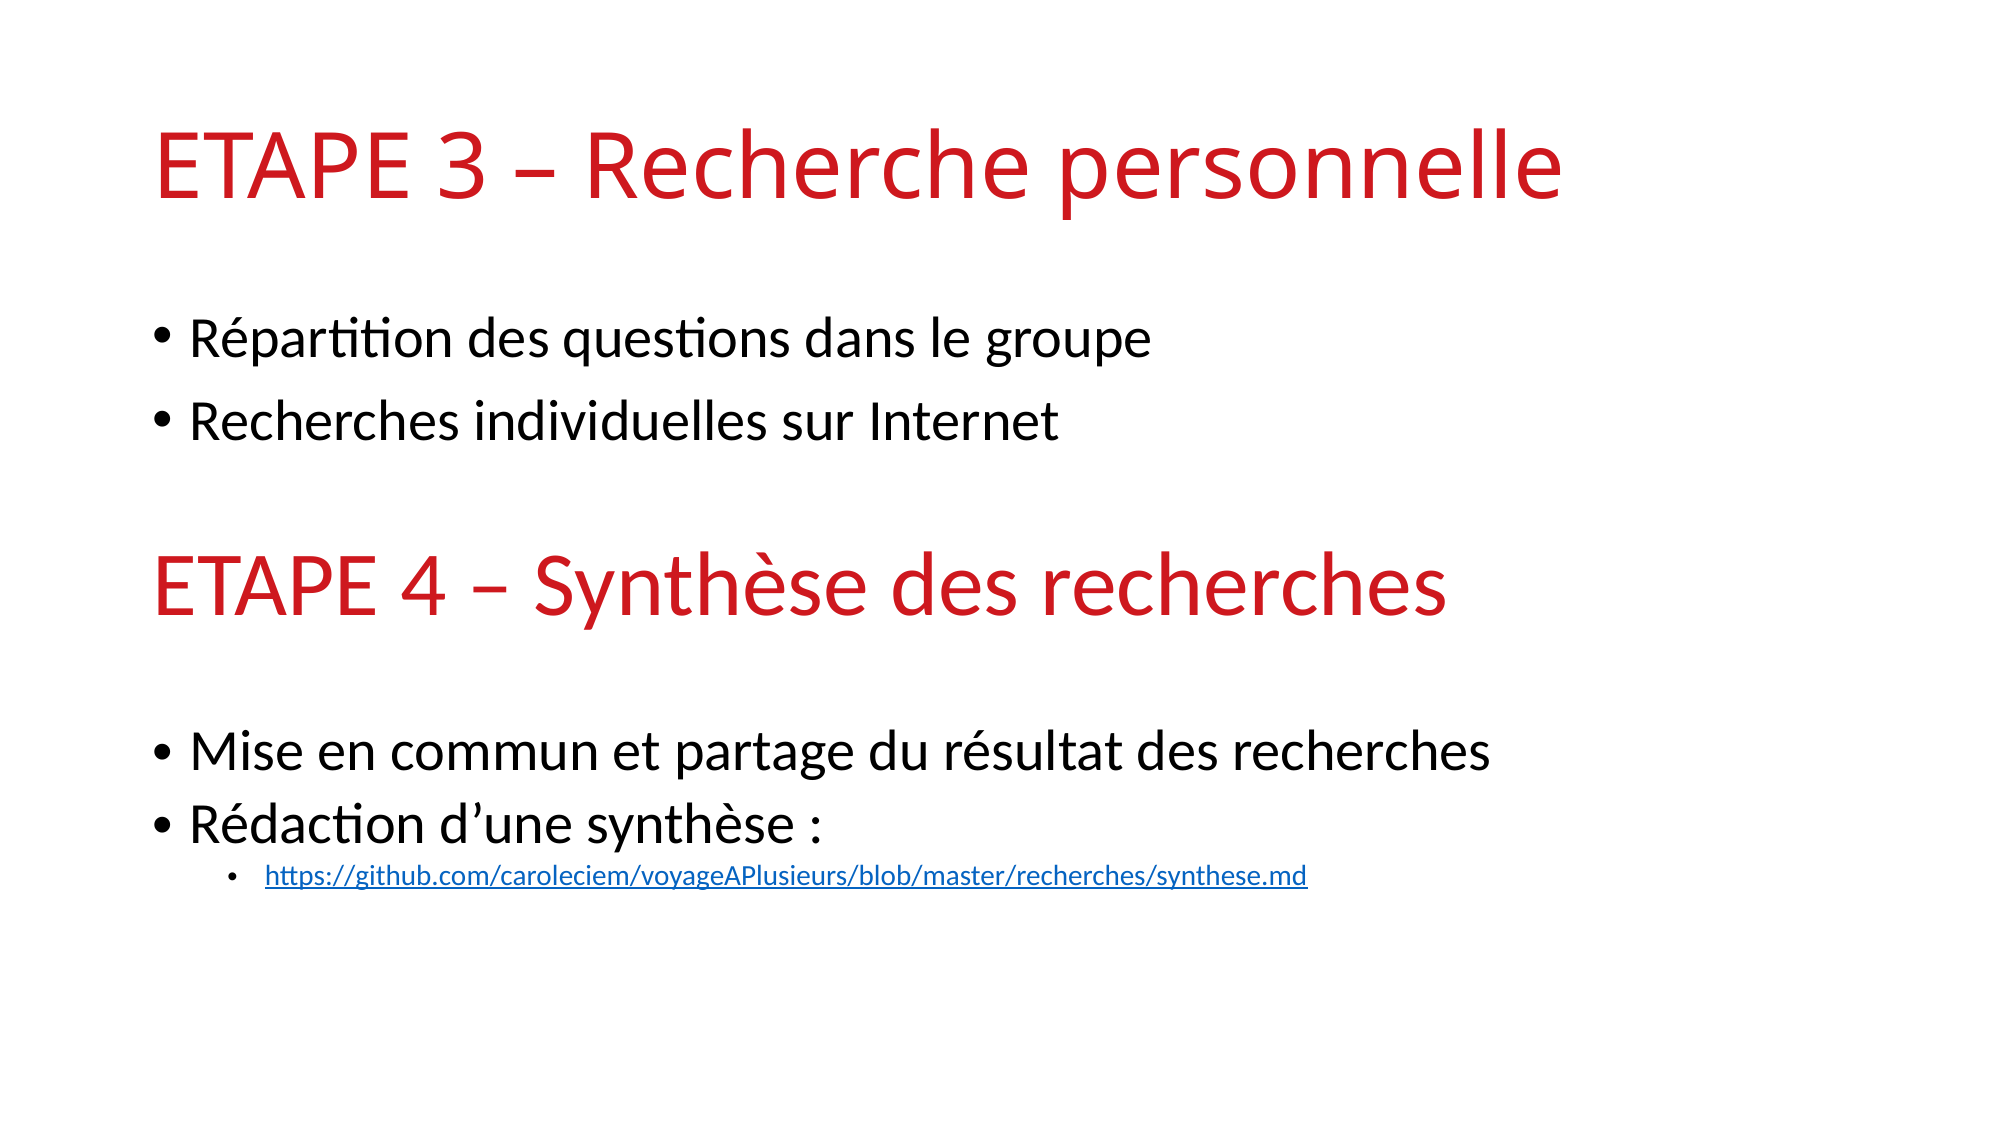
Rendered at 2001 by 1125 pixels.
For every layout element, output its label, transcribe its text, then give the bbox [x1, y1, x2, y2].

list Mise en commun et partage du résultat des recherches Rédaction d’une synthèse : https://github.com/caroleciem/voyageAPlusieurs/blob/master/recherches/synthese.md [137, 720, 1662, 1031]
list Répartition des questions dans le groupe Recherches individuelles sur Internet [137, 299, 1863, 1014]
text_box ETAPE 4 – Synthèse des recherches [137, 538, 1796, 674]
title ETAPE 3 – Recherche personnelle [137, 59, 1863, 278]
